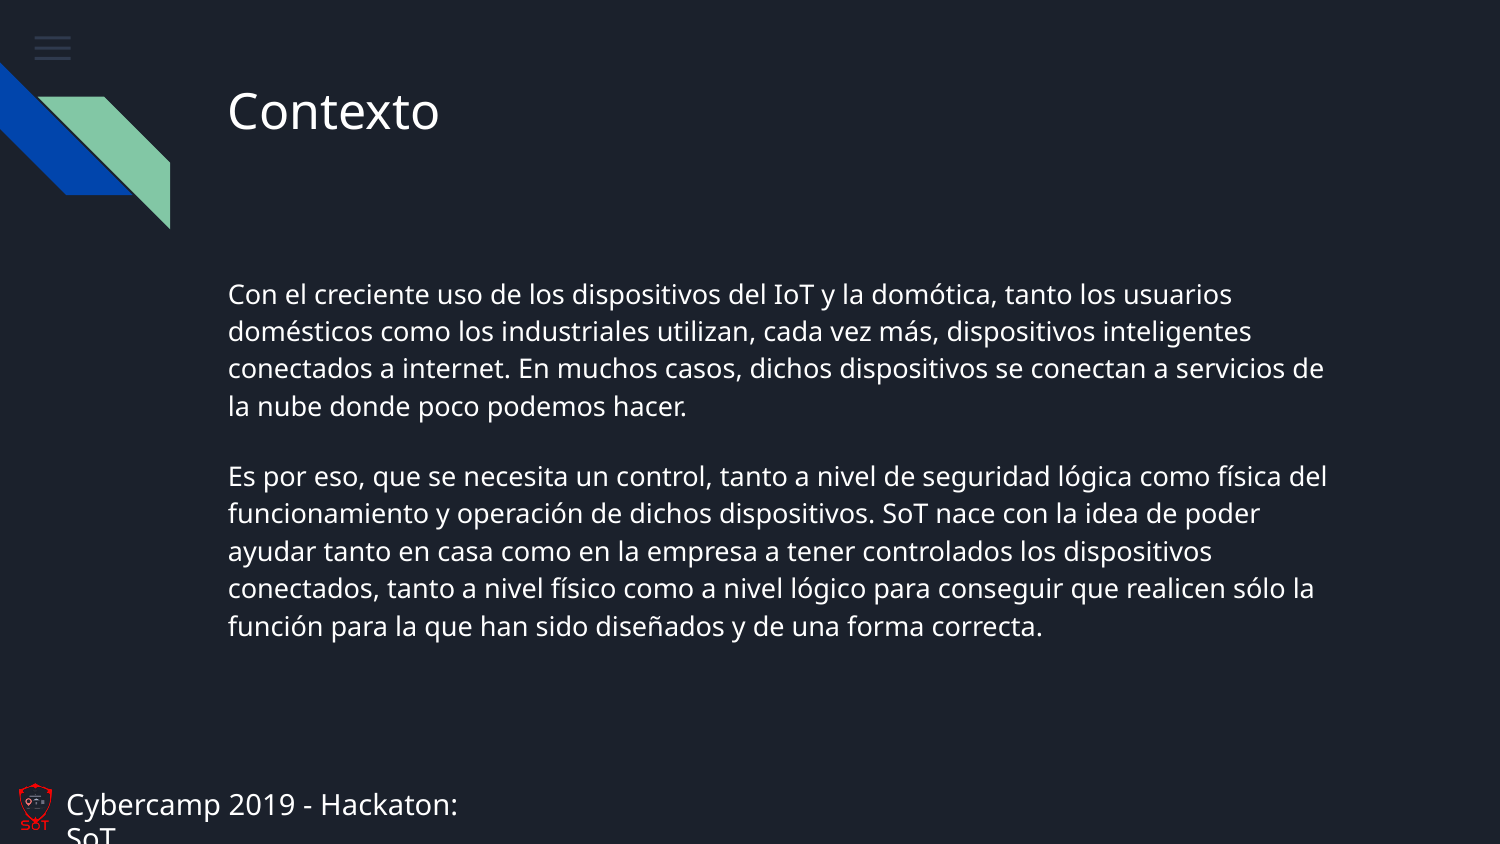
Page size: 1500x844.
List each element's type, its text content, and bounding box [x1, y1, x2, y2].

list Con el creciente uso de los dispositivos del IoT y la domótica, tanto los usuarios domésticos como los industriales utilizan, cada vez más, dispositivos inteligentes conectados a internet. En muchos casos, dichos dispositivos se conectan a servicios de la nube donde poco podemos hacer. Es por eso, que se necesita un control, tanto a nivel de seguridad lógica como física del funcionamiento y operación de dichos dispositivos. SoT nace con la idea de poder ayudar tanto en casa como en la empresa a tener controlados los dispositivos conectados, tanto a nivel físico como a nivel lógico para conseguir que realicen sólo la función para la que han sido diseñados y de una forma correcta. [212, 257, 1368, 735]
picture [19, 783, 52, 830]
title Contexto [212, 64, 1368, 215]
